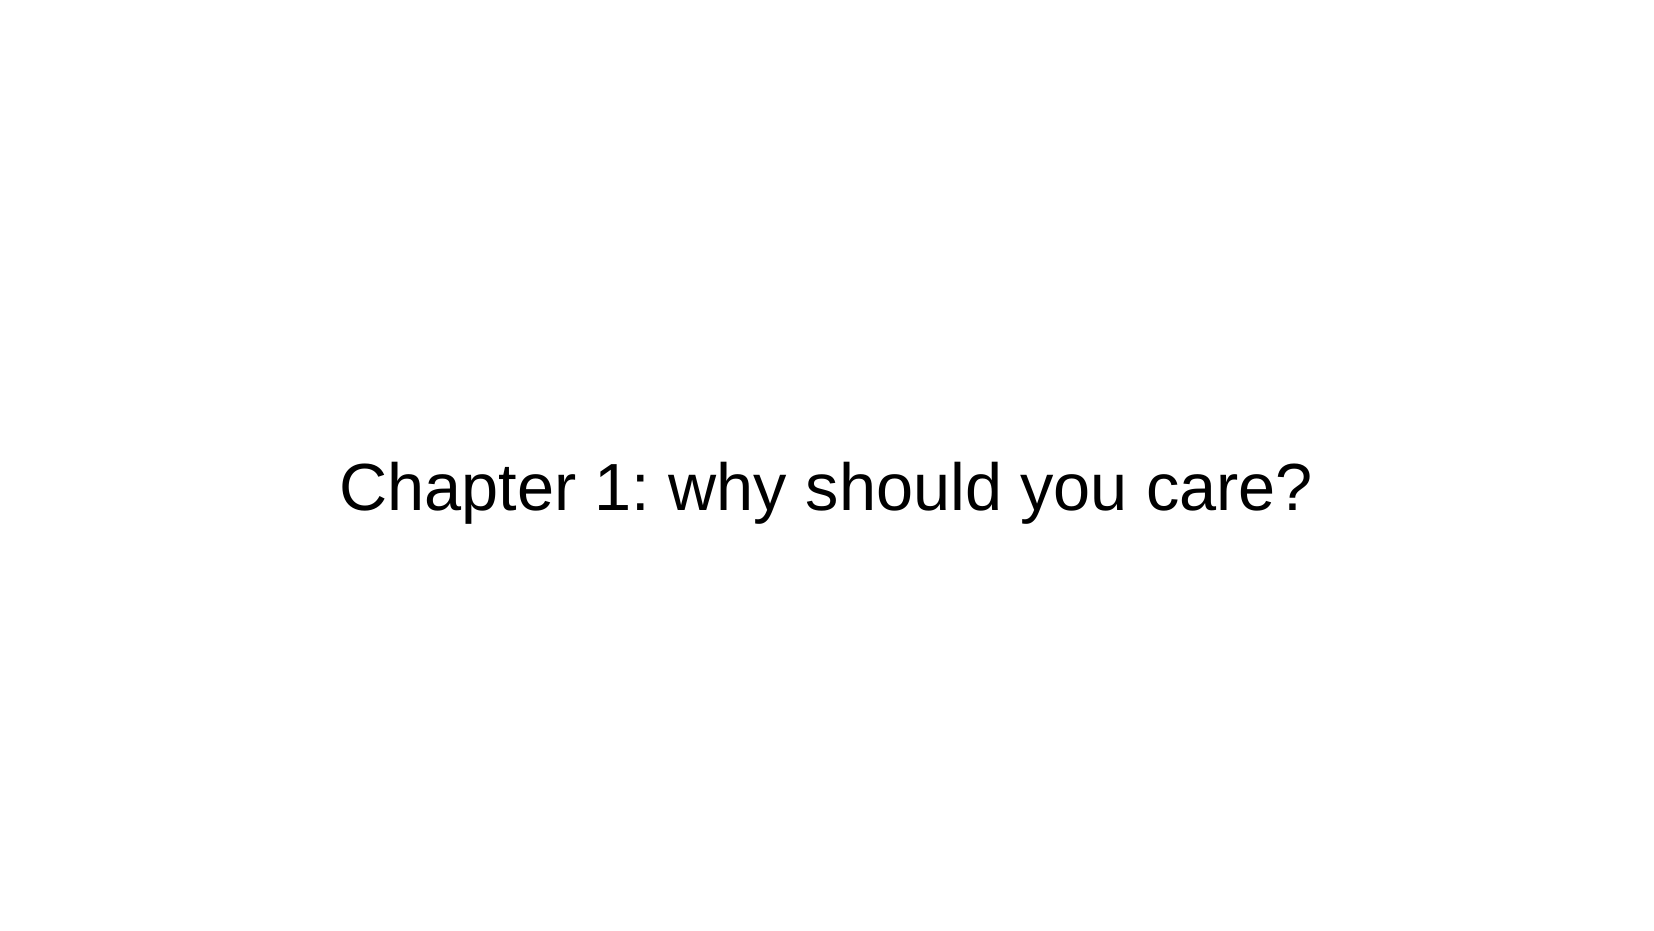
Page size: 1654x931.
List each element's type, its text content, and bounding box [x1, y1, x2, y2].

subtitle Chapter 1: why should you care? [82, 217, 1571, 758]
